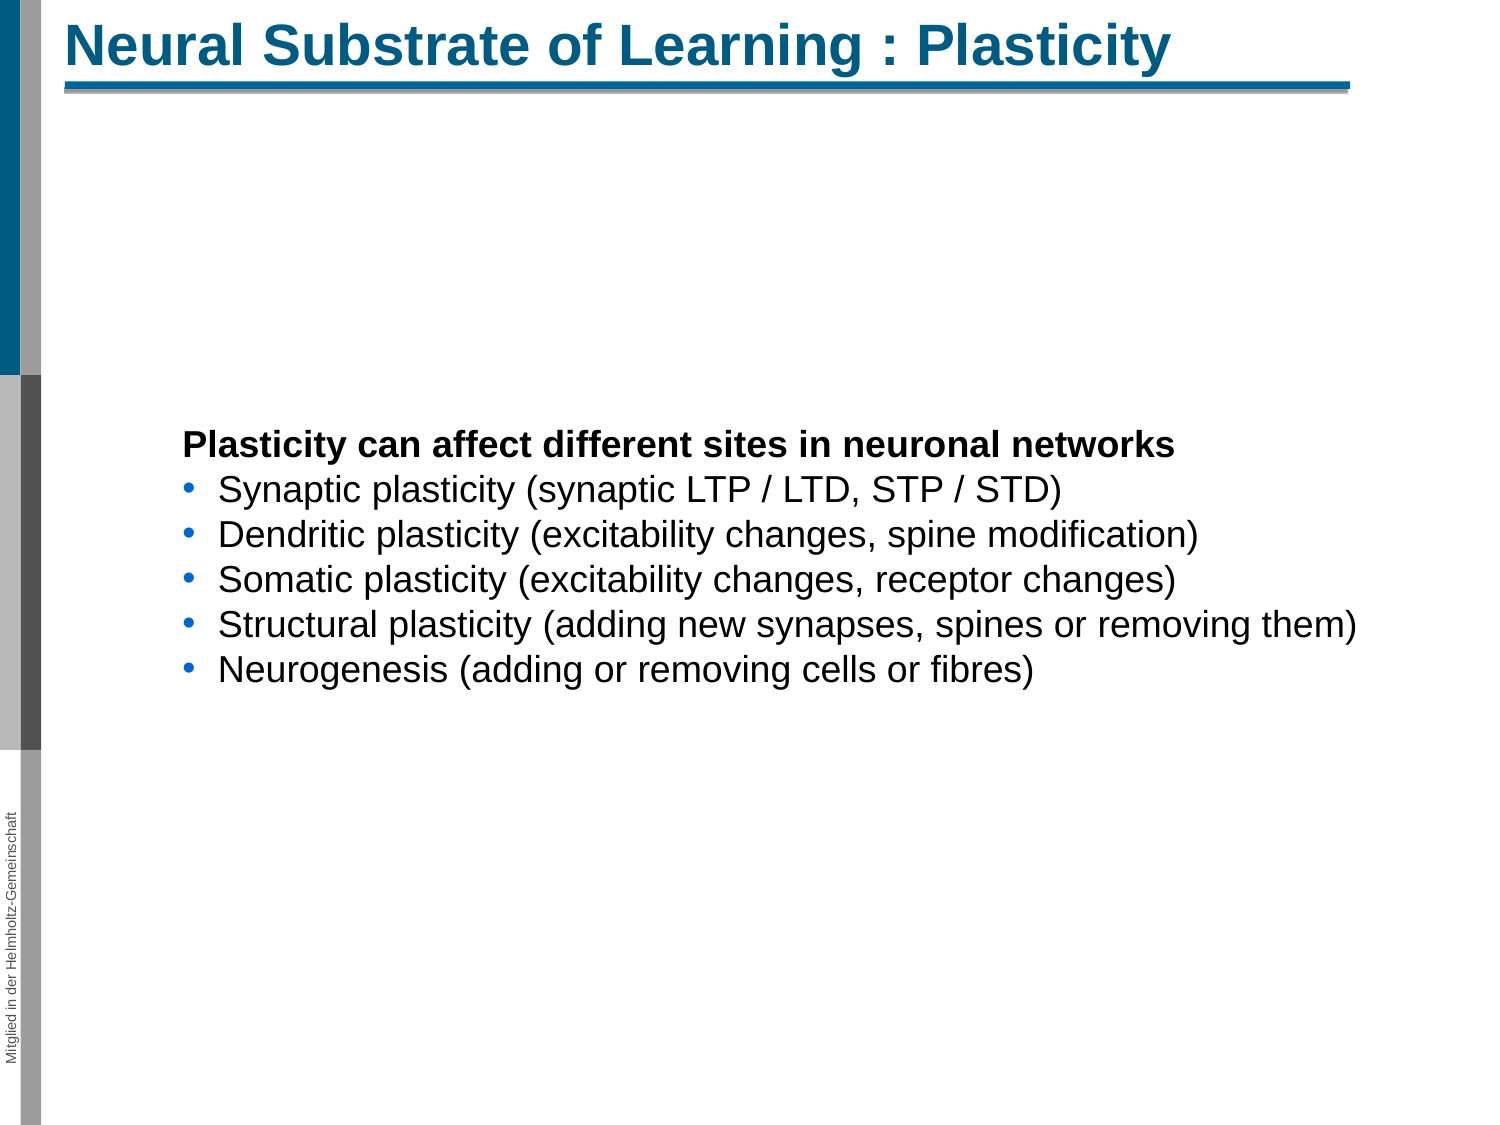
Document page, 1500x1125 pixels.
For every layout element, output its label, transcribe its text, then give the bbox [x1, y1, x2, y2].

text_box Plasticity can affect different sites in neuronal networks Synaptic plasticity (synaptic LTP / LTD, STP / STD) Dendritic plasticity (excitability changes, spine modification) Somatic plasticity (excitability changes, receptor changes) Structural plasticity (adding new synapses, spines or removing them) Neurogenesis (adding or removing cells or fibres) [167, 412, 1408, 750]
text_box Neural Substrate of Learning : Plasticity [64, 7, 1440, 102]
